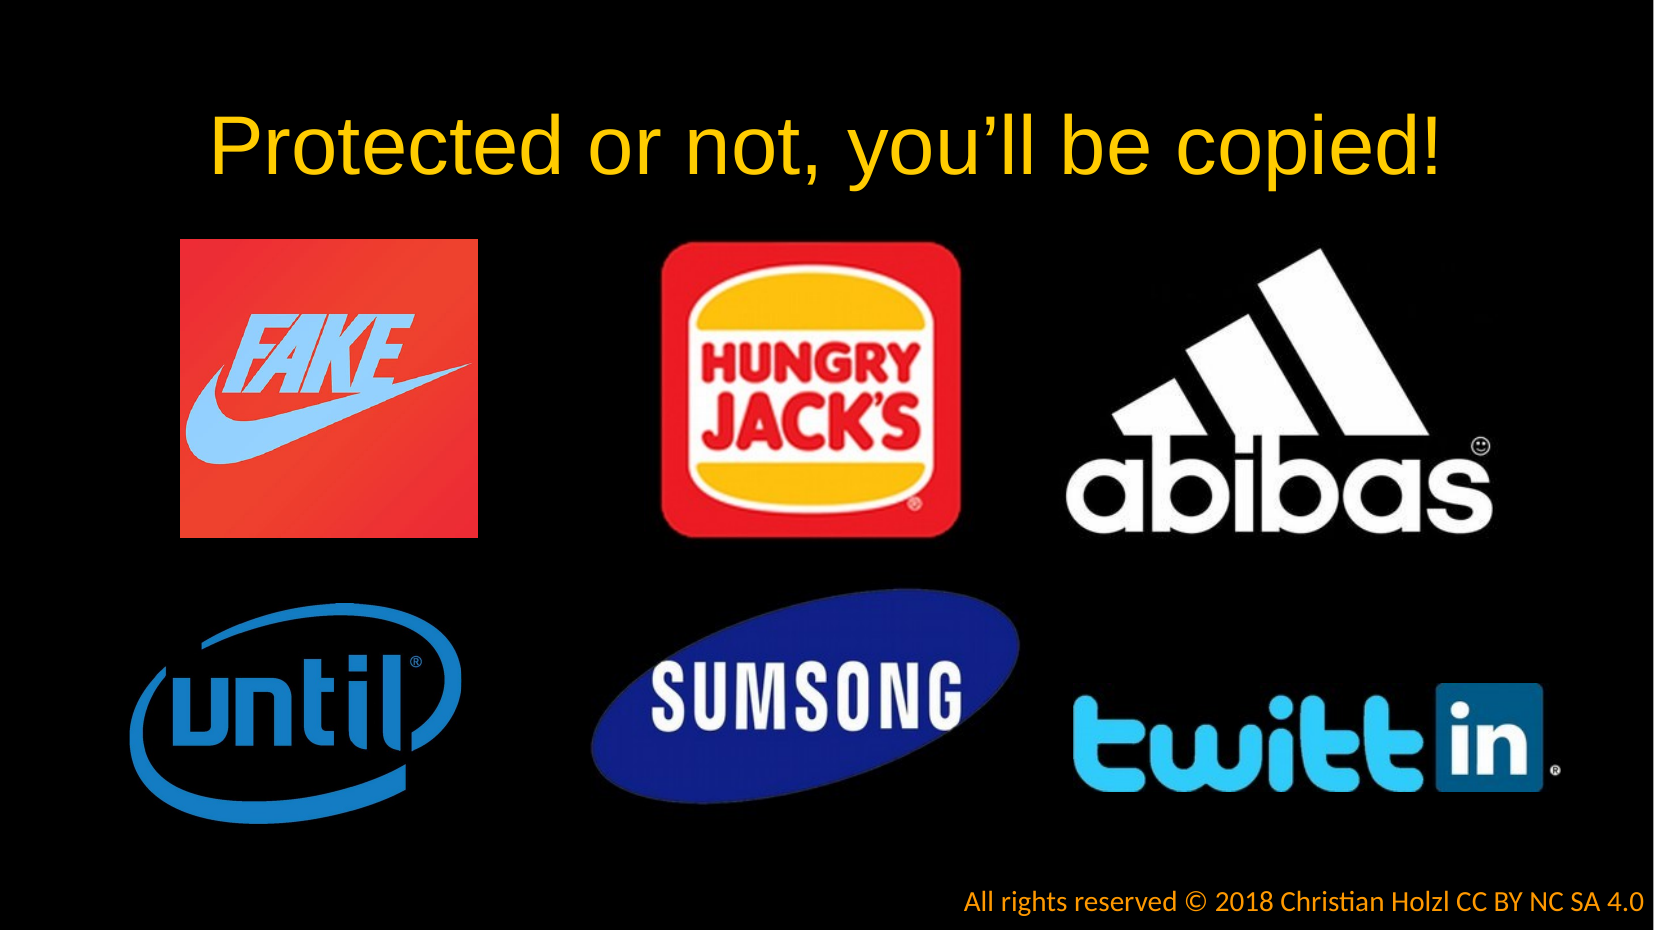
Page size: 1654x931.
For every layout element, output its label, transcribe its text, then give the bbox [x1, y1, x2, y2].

picture [180, 239, 478, 538]
picture [570, 220, 1521, 844]
picture [1475, 715, 1533, 781]
picture [1450, 700, 1471, 721]
title Protected or not, you’ll be copied! [0, 5, 1654, 286]
picture [129, 603, 462, 824]
picture [1073, 683, 1442, 792]
picture [1447, 686, 1459, 694]
picture [1536, 683, 1561, 792]
picture [1446, 724, 1474, 782]
